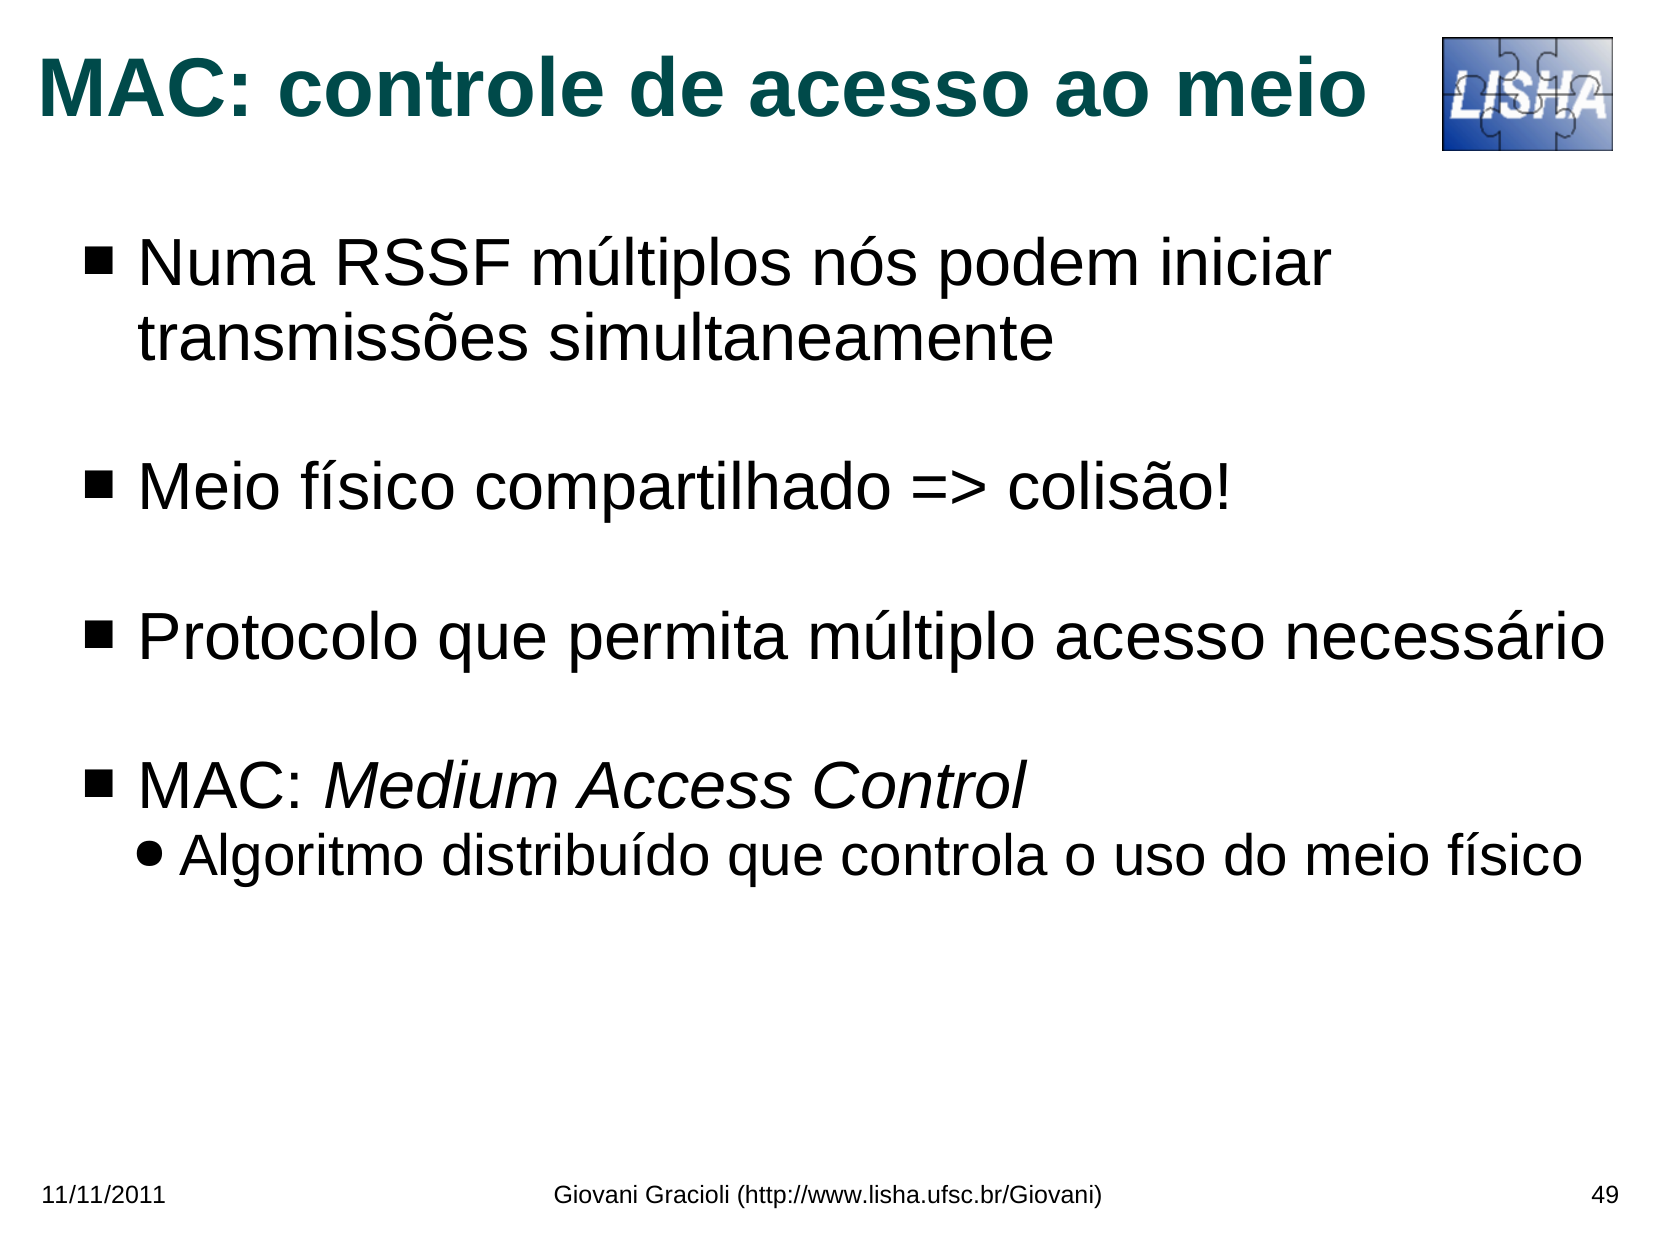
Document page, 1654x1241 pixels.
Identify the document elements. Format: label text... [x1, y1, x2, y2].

title MAC: controle de acesso ao meio [37, 37, 1426, 151]
picture [1442, 37, 1613, 151]
list Numa RSSF múltiplos nós podem iniciar transmissões simultaneamente Meio físico compartilhado => colisão! Protocolo que permita múltiplo acesso necessário MAC: Medium Access Control Algoritmo distribuído que controla o uso do meio físico [37, 225, 1613, 1163]
